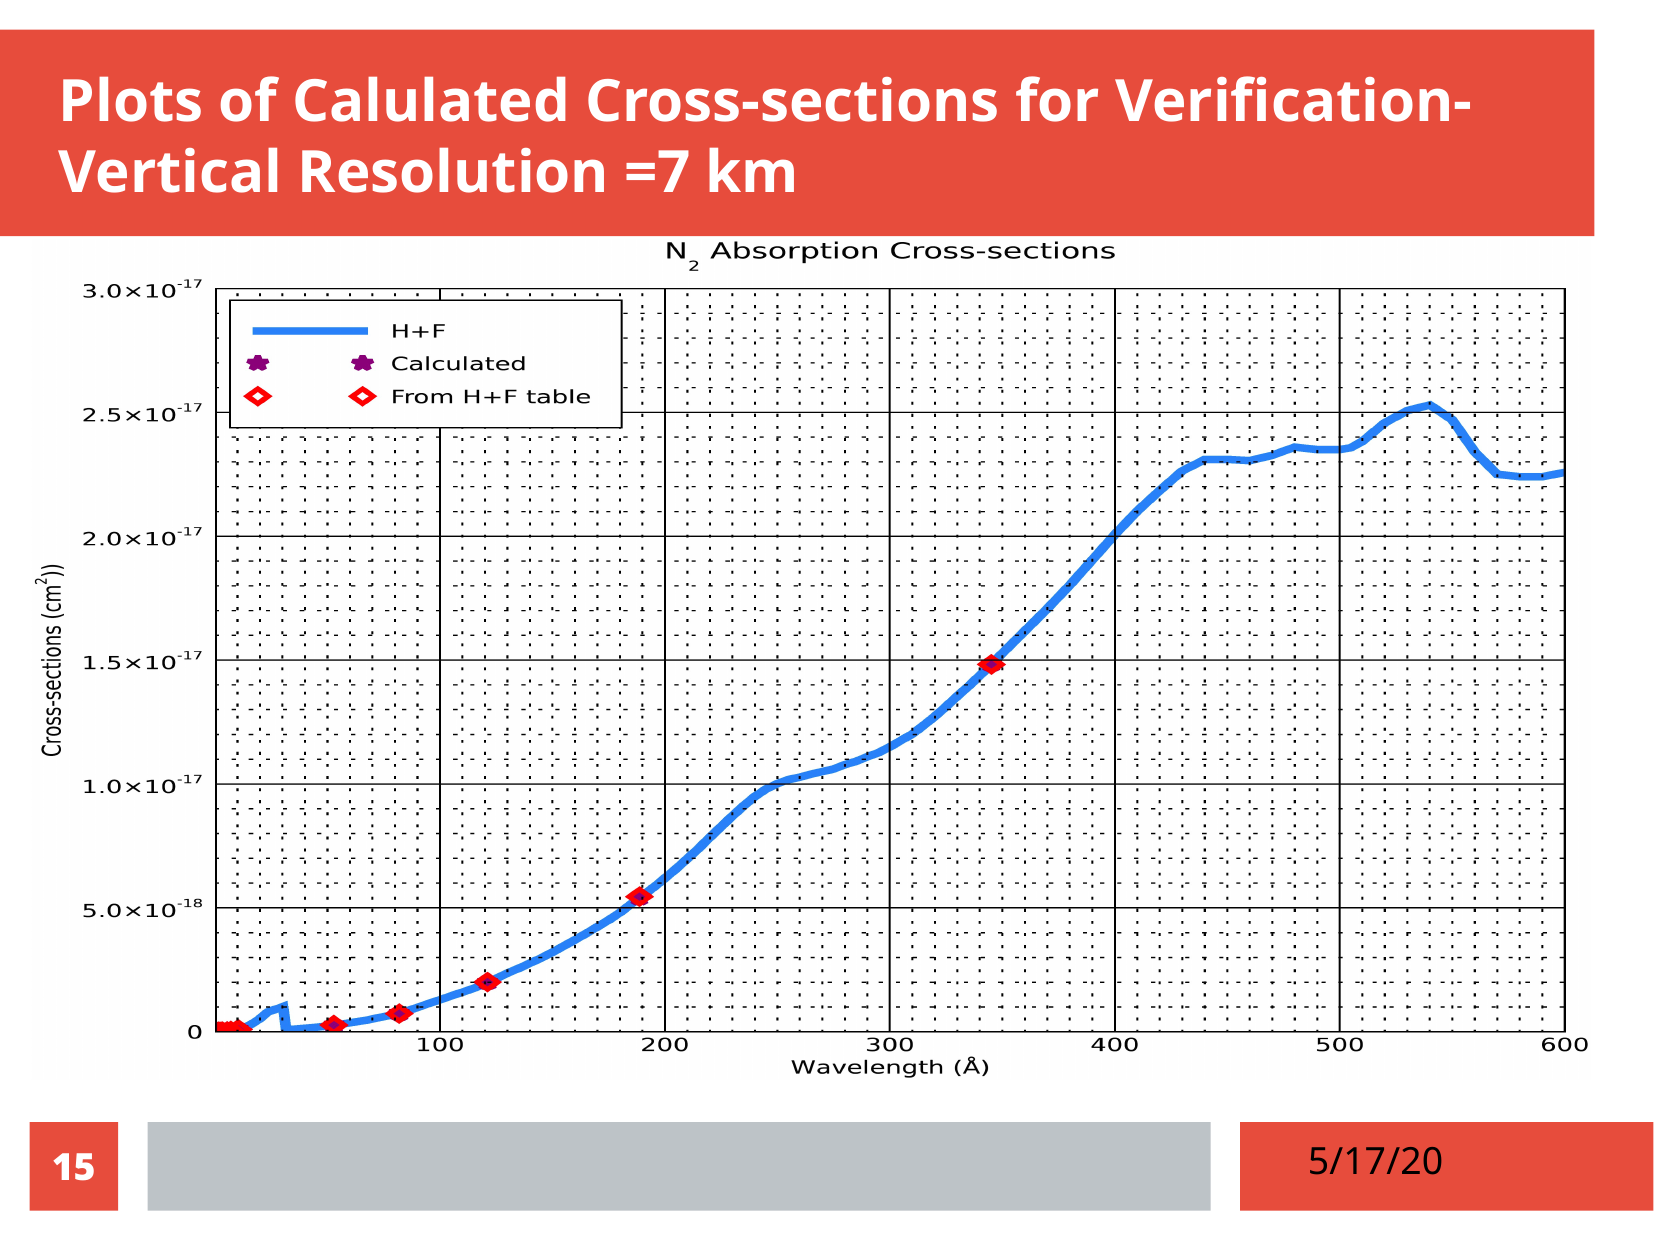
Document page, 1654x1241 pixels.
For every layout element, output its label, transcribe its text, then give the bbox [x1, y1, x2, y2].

picture [31, 239, 1591, 1081]
text_box 5/17/20 [1293, 1127, 1516, 1201]
title [0, 1045, 1654, 1201]
title Plots of Calulated Cross-sections for Verification- Vertical Resolution =7 km [59, 59, 1595, 207]
